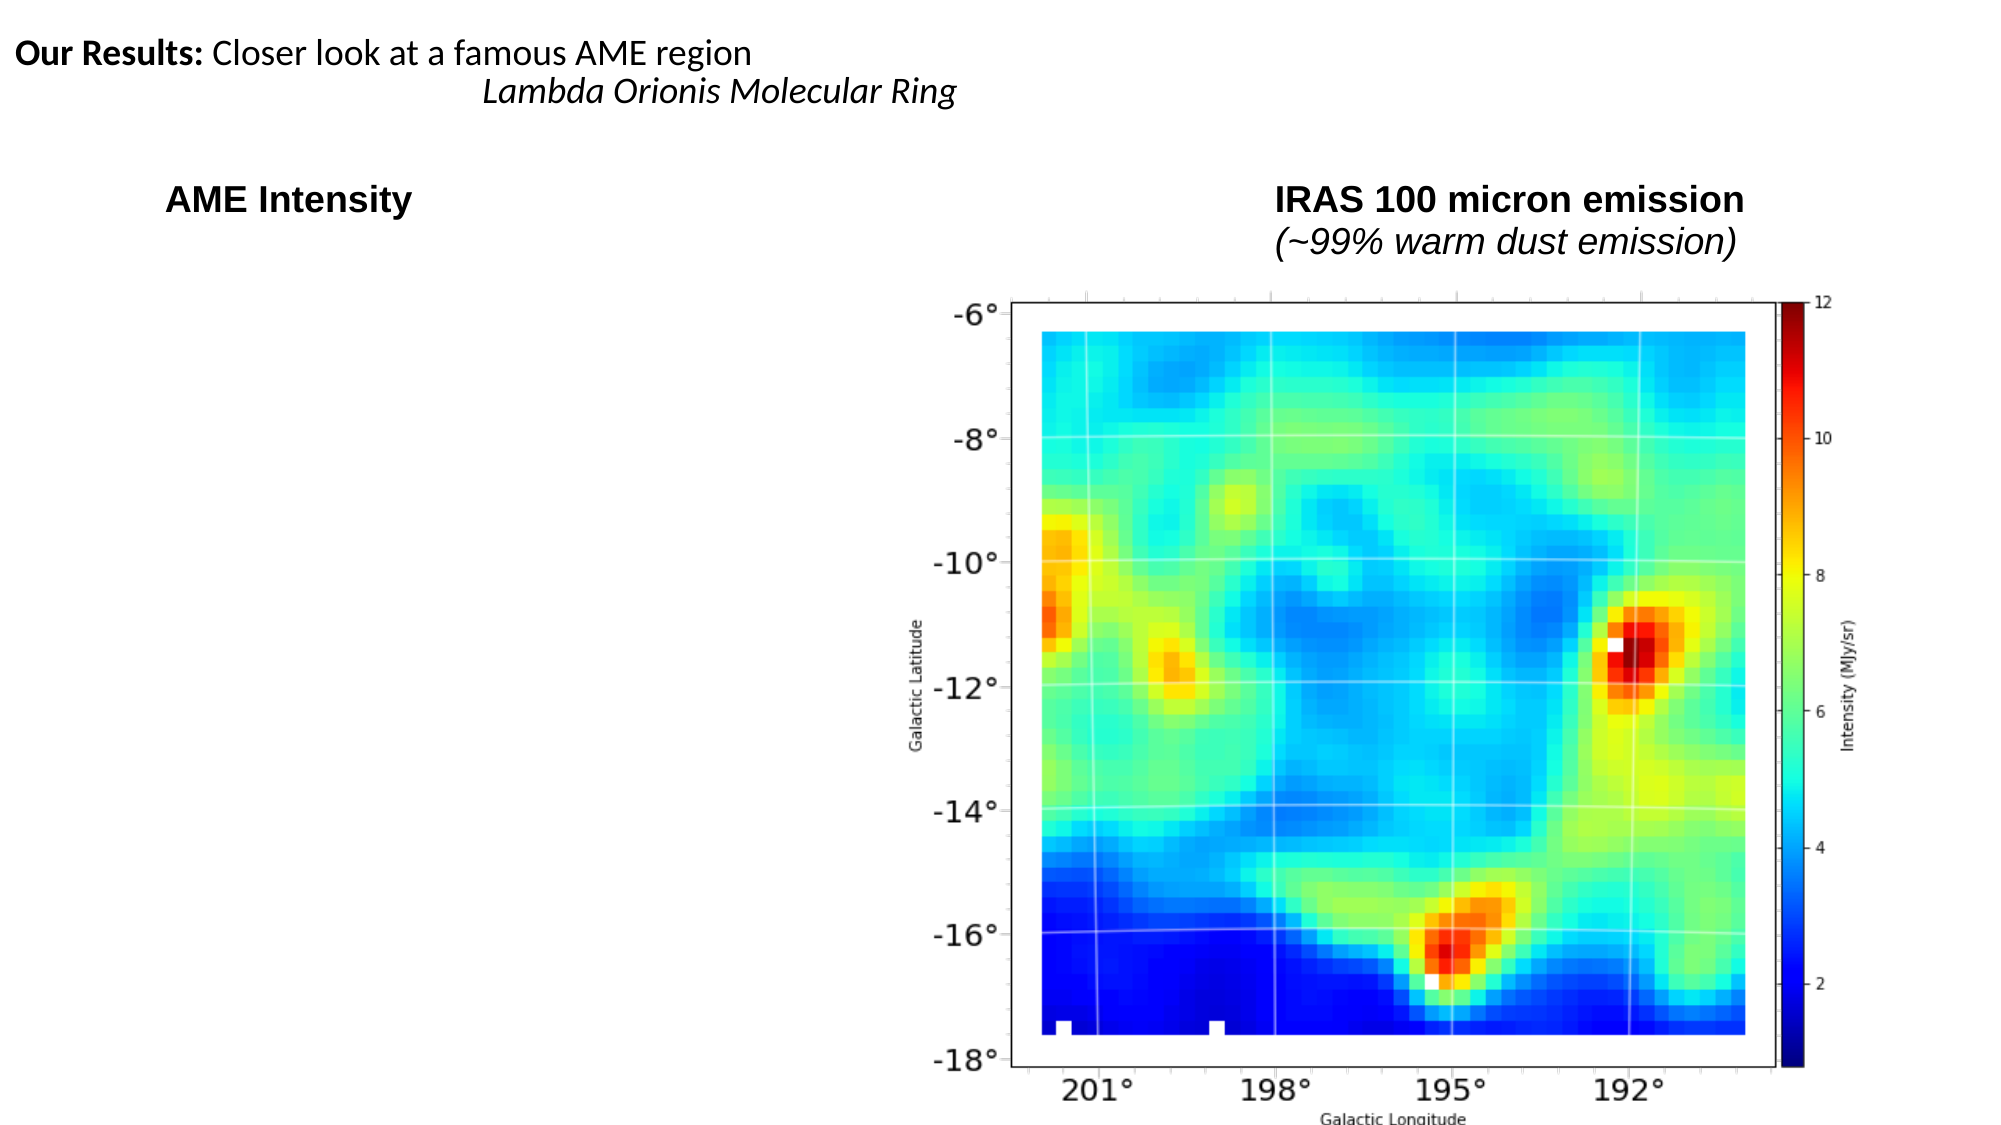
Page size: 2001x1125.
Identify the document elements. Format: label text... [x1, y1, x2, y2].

text_box IRAS 100 micron emission (~99% warm dust emission) [1260, 171, 1831, 285]
title Our Results: Closer look at a famous AME region Lambda Orionis Molecular Ring [15, 0, 1770, 150]
text_box AME Intensity [150, 171, 571, 271]
picture [0, 270, 1869, 1125]
